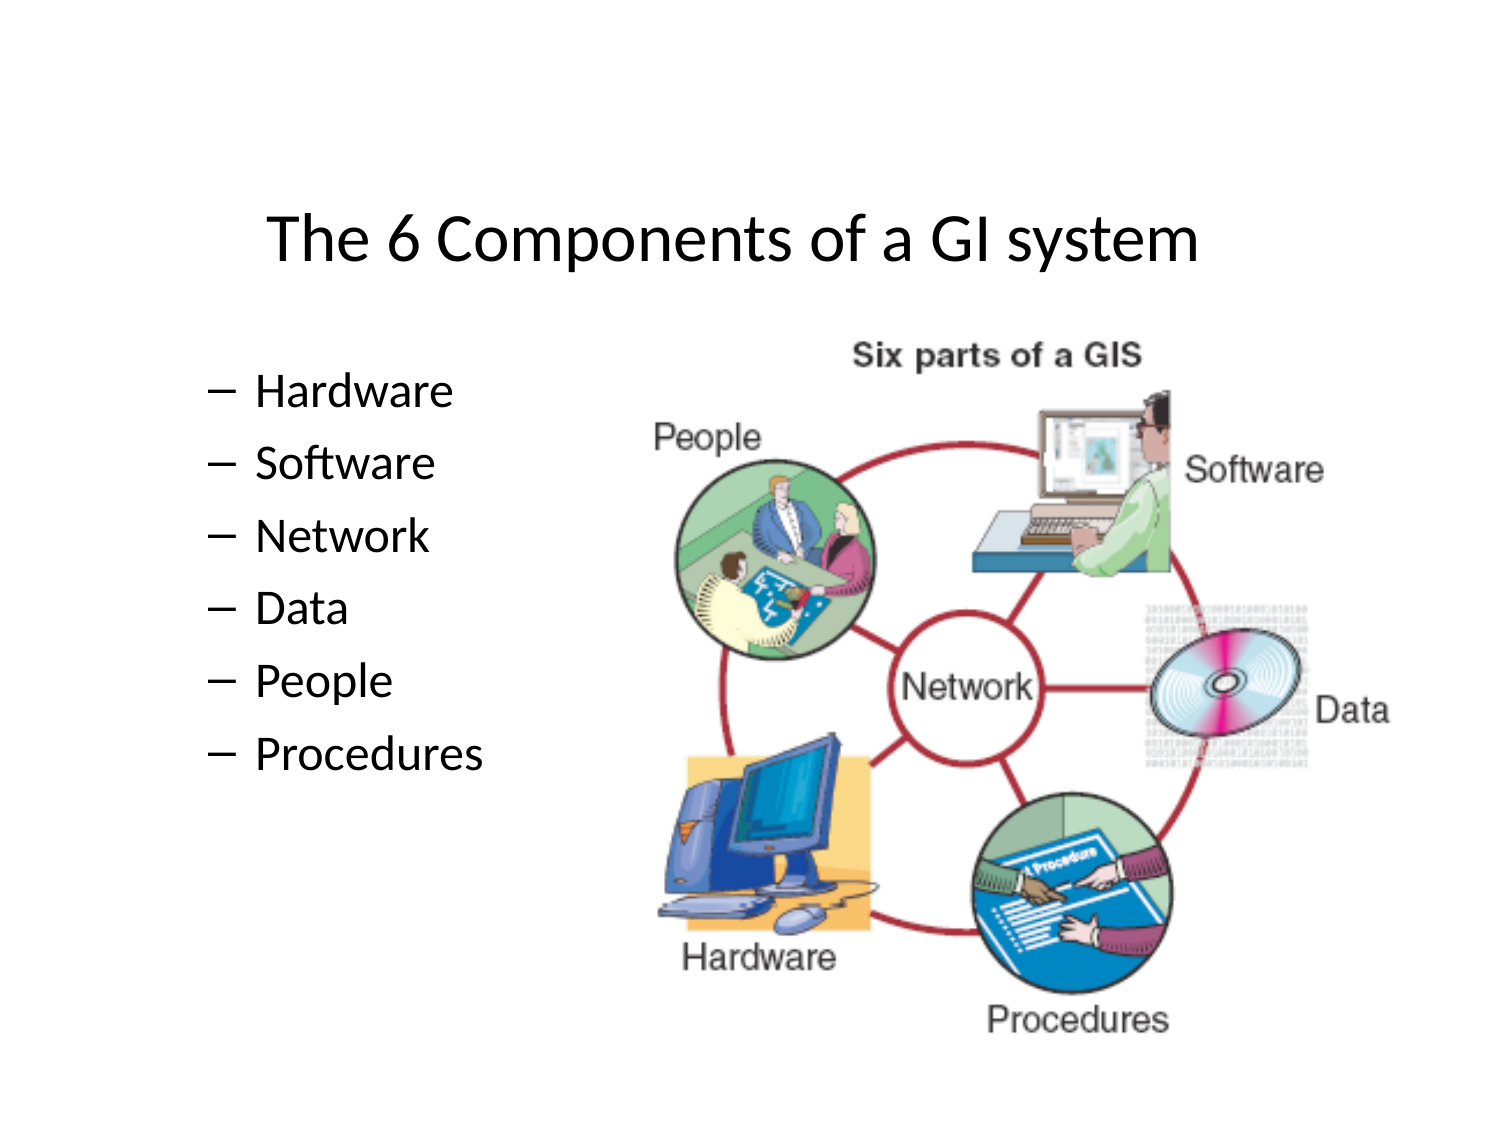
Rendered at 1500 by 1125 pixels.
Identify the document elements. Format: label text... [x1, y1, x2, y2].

title The 6 Components of a GI system [96, 184, 1372, 283]
list Hardware Software Network Data People Procedures [43, 349, 596, 1025]
picture [596, 326, 1412, 1054]
